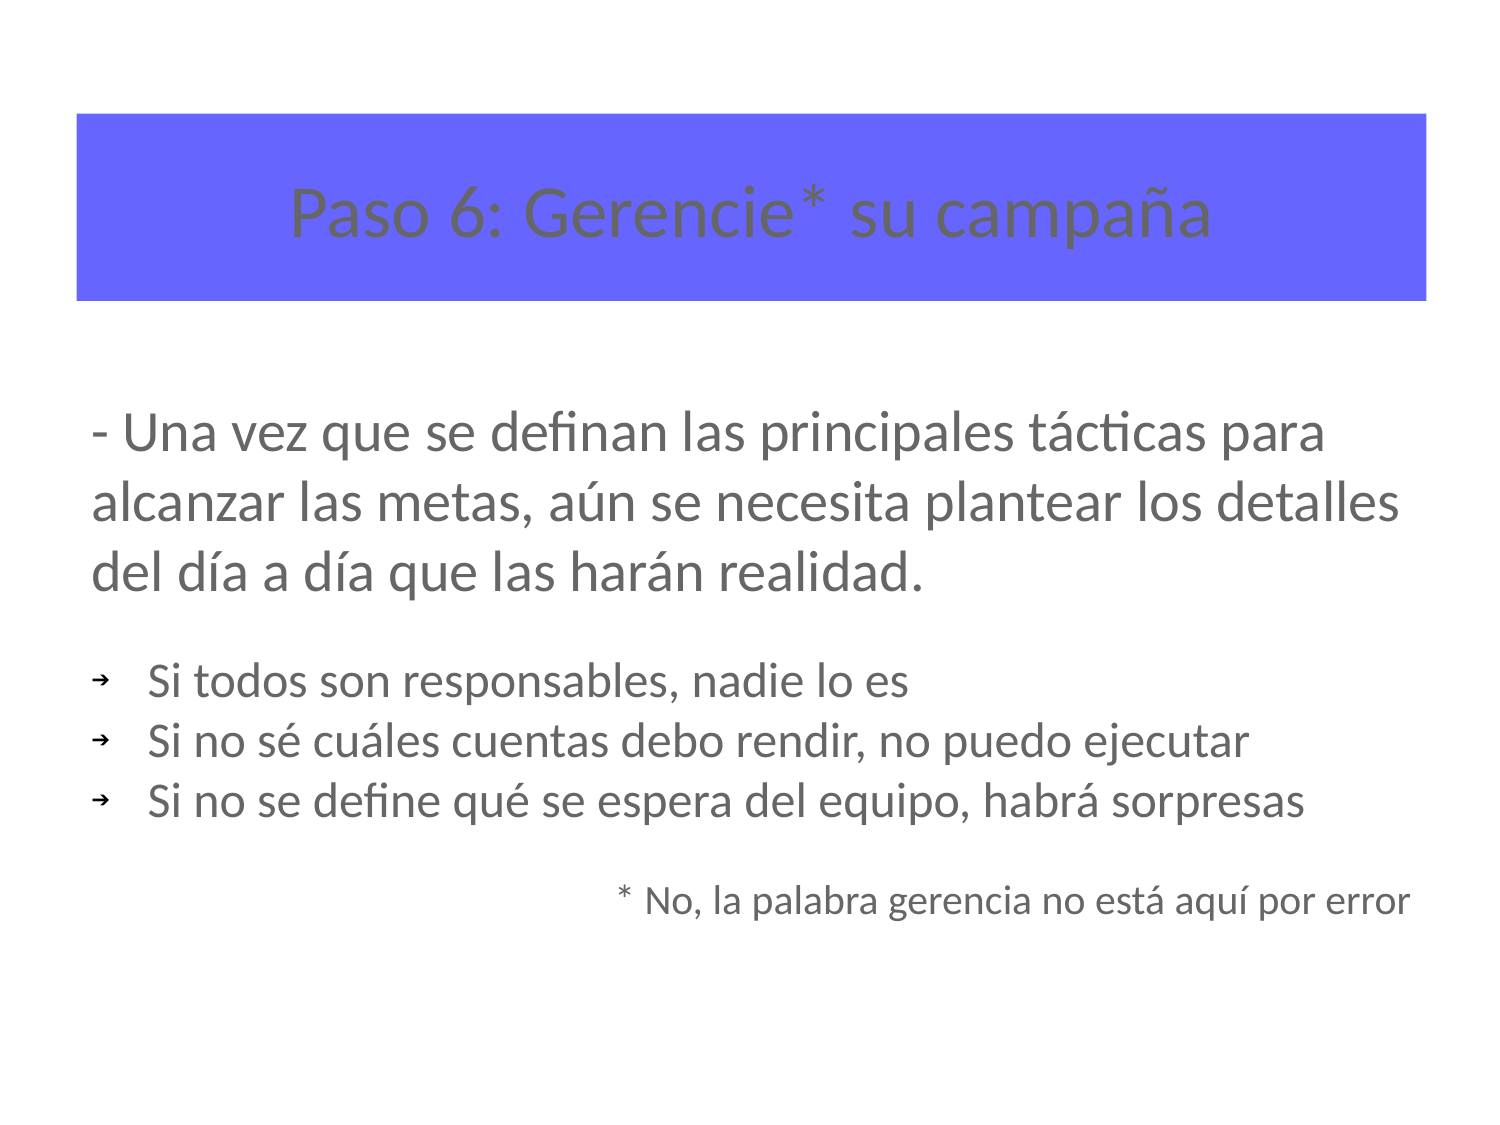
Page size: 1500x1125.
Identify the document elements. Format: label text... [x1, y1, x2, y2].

text_box Paso 6: Gerencie* su campaña [76, 113, 1427, 301]
text_box - Una vez que se definan las principales tácticas para alcanzar las metas, aún se necesita plantear los detalles del día a día que las harán realidad. Si todos son responsables, nadie lo es Si no sé cuáles cuentas debo rendir, no puedo ejecutar Si no se define qué se espera del equipo, habrá sorpresas * No, la palabra gerencia no está aquí por error [76, 385, 1427, 1016]
